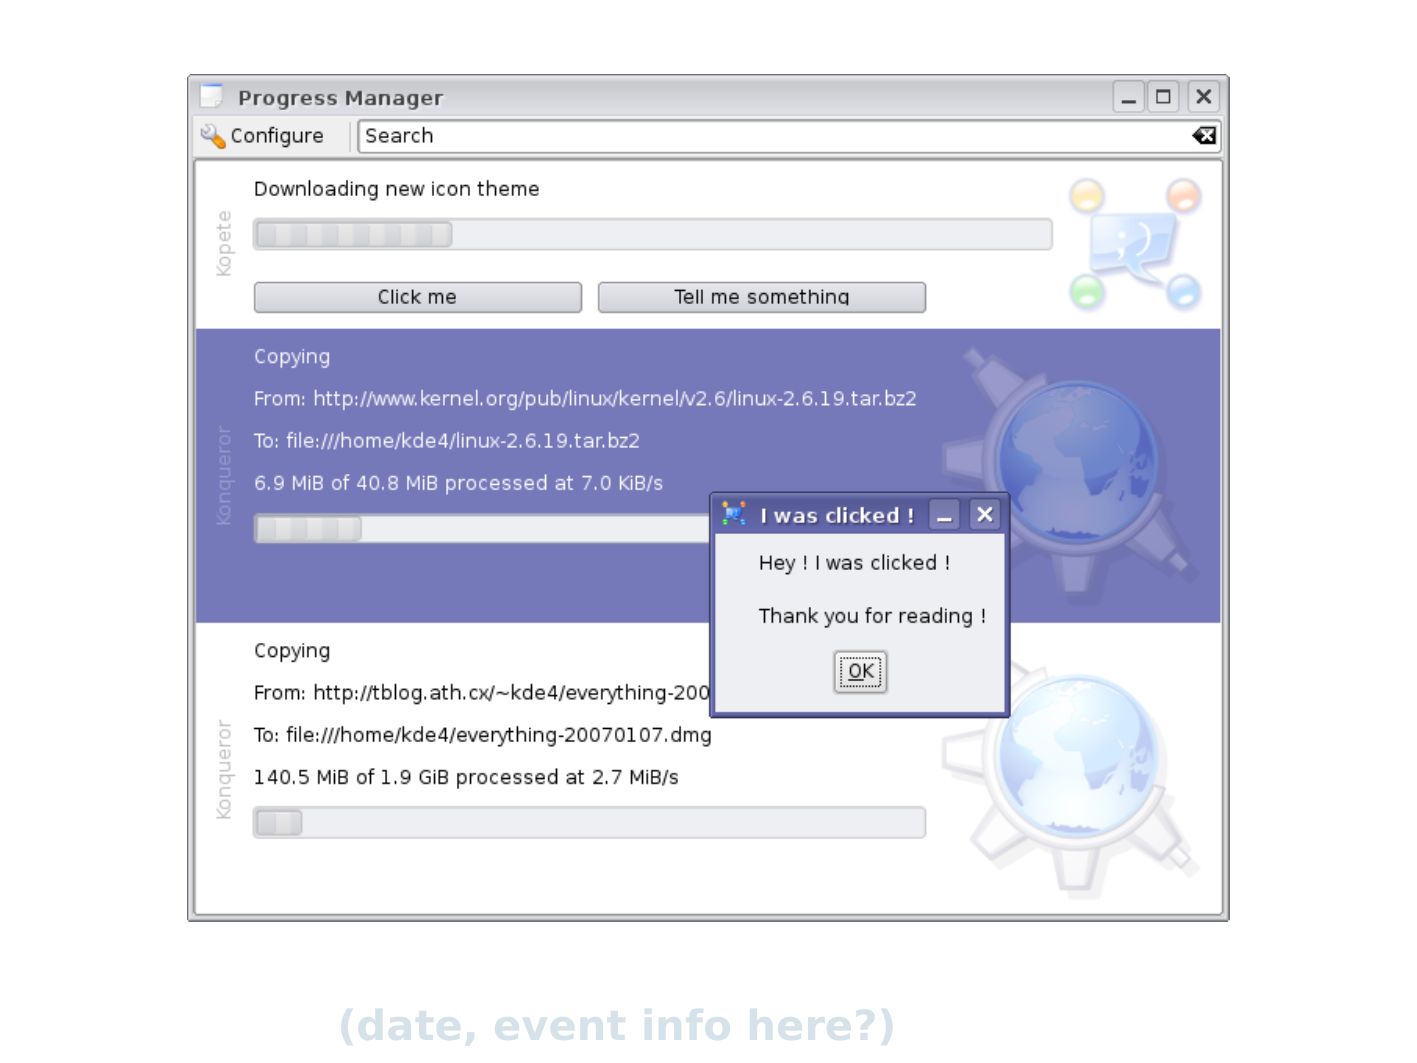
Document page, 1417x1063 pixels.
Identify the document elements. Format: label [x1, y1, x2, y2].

picture [187, 74, 1230, 922]
